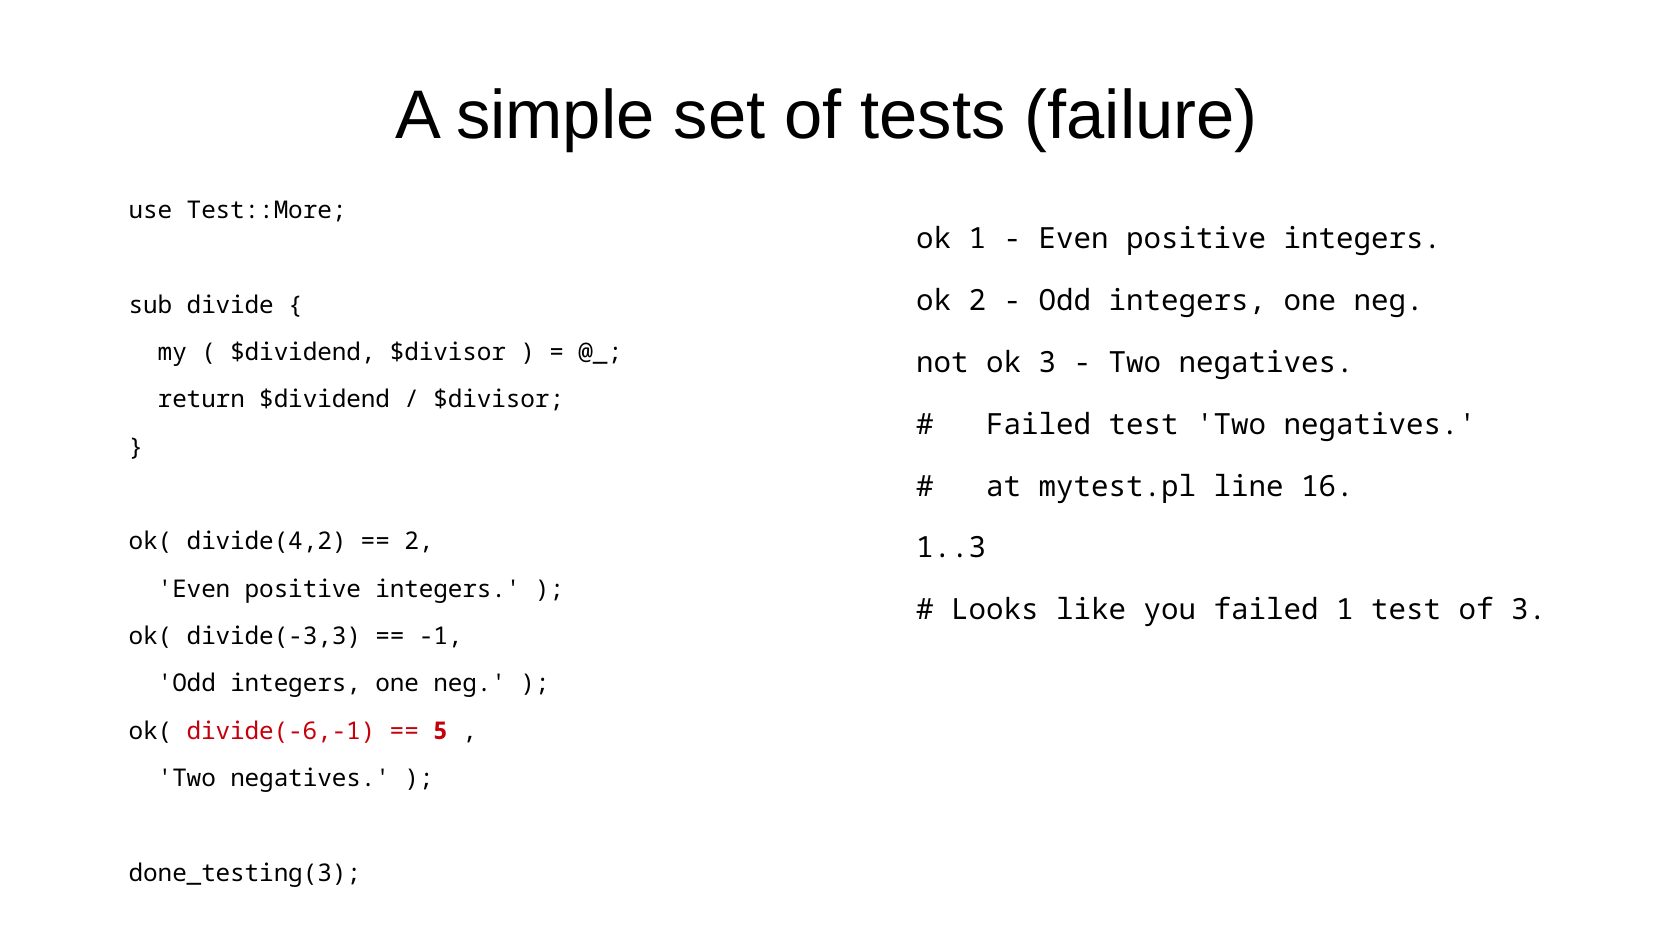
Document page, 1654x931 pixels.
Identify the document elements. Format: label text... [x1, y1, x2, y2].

title A simple set of tests (failure) [82, 37, 1571, 193]
list ok 1 - Even positive integers. ok 2 - Odd integers, one neg. not ok 3 - Two negatives. # Failed test 'Two negatives.' # at mytest.pl line 16. 1..3 # Looks like you failed 1 test of 3. [845, 217, 1572, 758]
list use Test::More; sub divide { my ( $dividend, $divisor ) = @_; return $dividend / $divisor; } ok( divide(4,2) == 2, 'Even positive integers.' ); ok( divide(-3,3) == -1, 'Odd integers, one neg.' ); ok( divide(-6,-1) == 5 , 'Two negatives.' ); done_testing(3); [82, 192, 809, 901]
